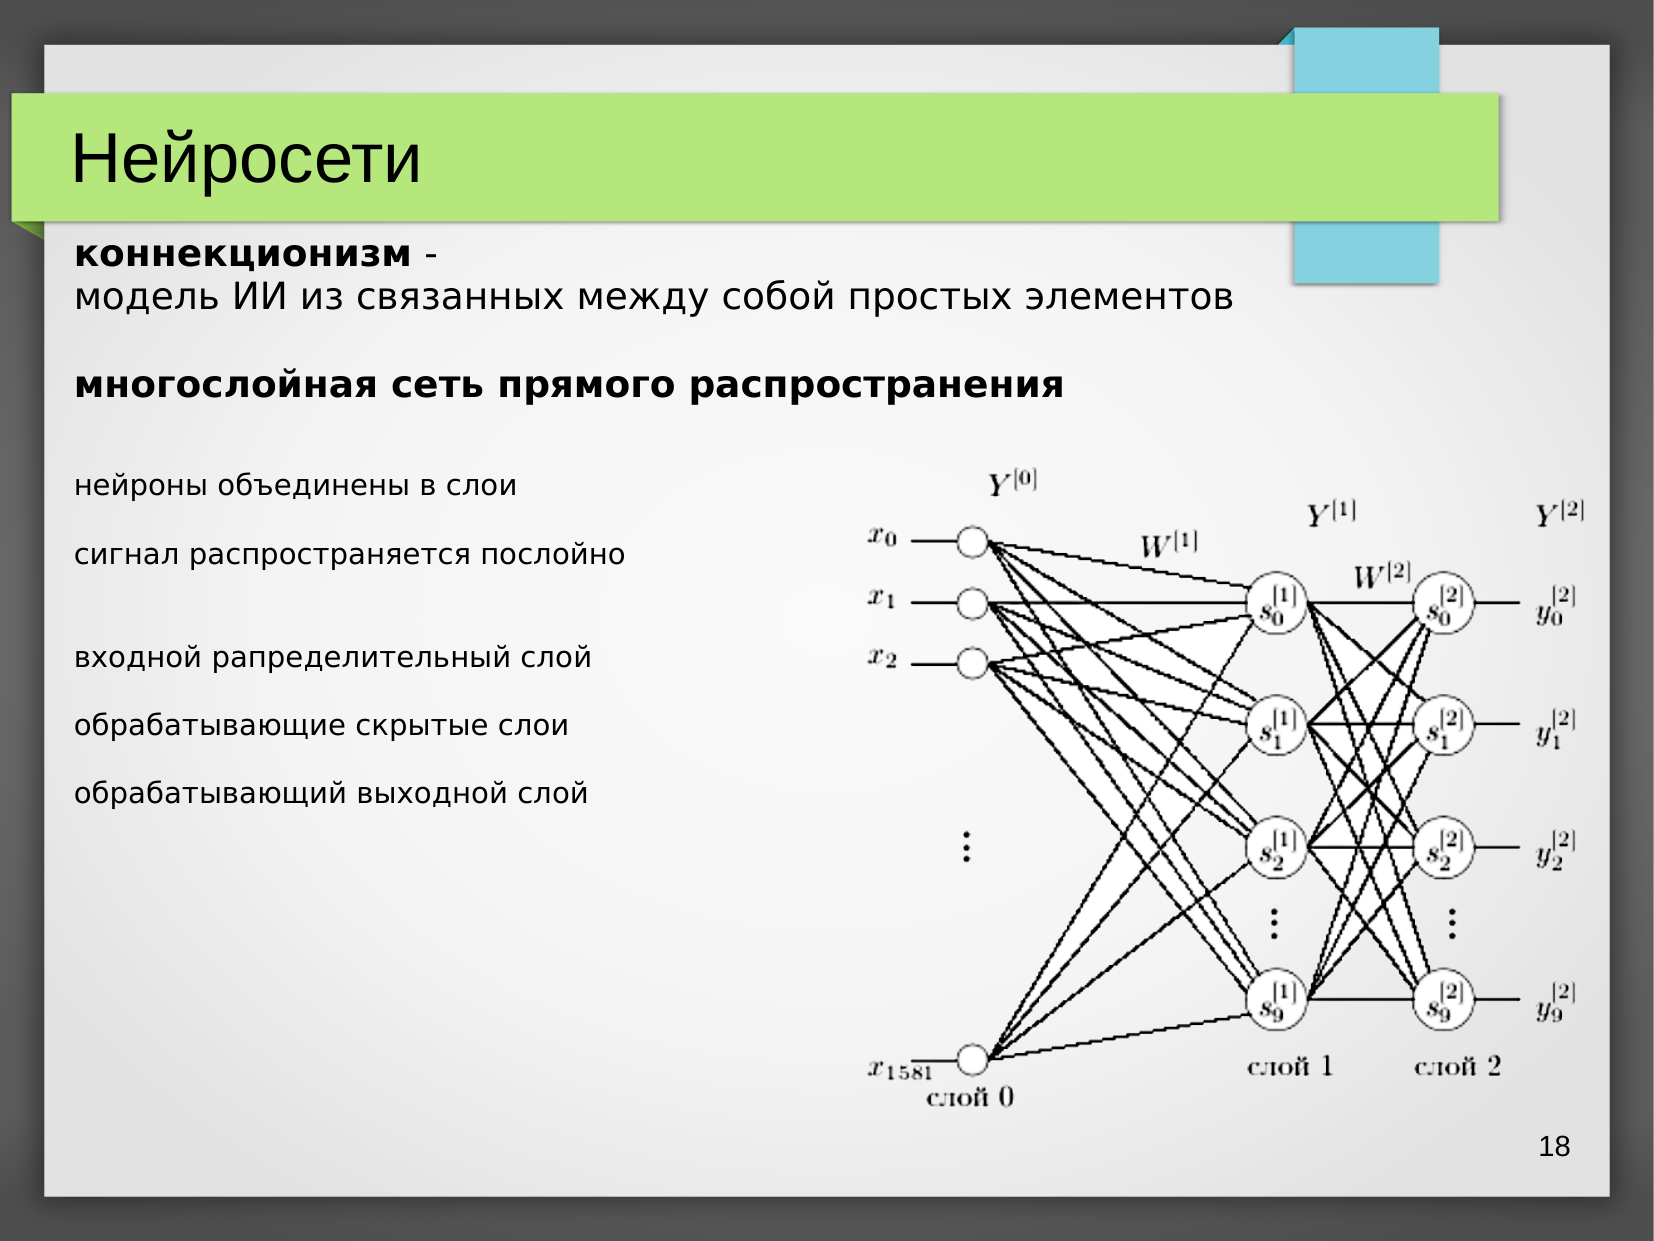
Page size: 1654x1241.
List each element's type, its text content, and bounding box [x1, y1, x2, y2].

text_box коннекционизм - модель ИИ из связанных между собой простых элементов многослойная сеть прямого распространения [59, 224, 1288, 414]
text_box нейроны объединены в слои сигнал распространяется послойно входной рапределительный слой обрабатывающие скрытые слои обрабатывающий выходной слой [59, 461, 650, 922]
title Нейросети [70, 118, 1205, 199]
picture [0, 0, 1654, 1241]
